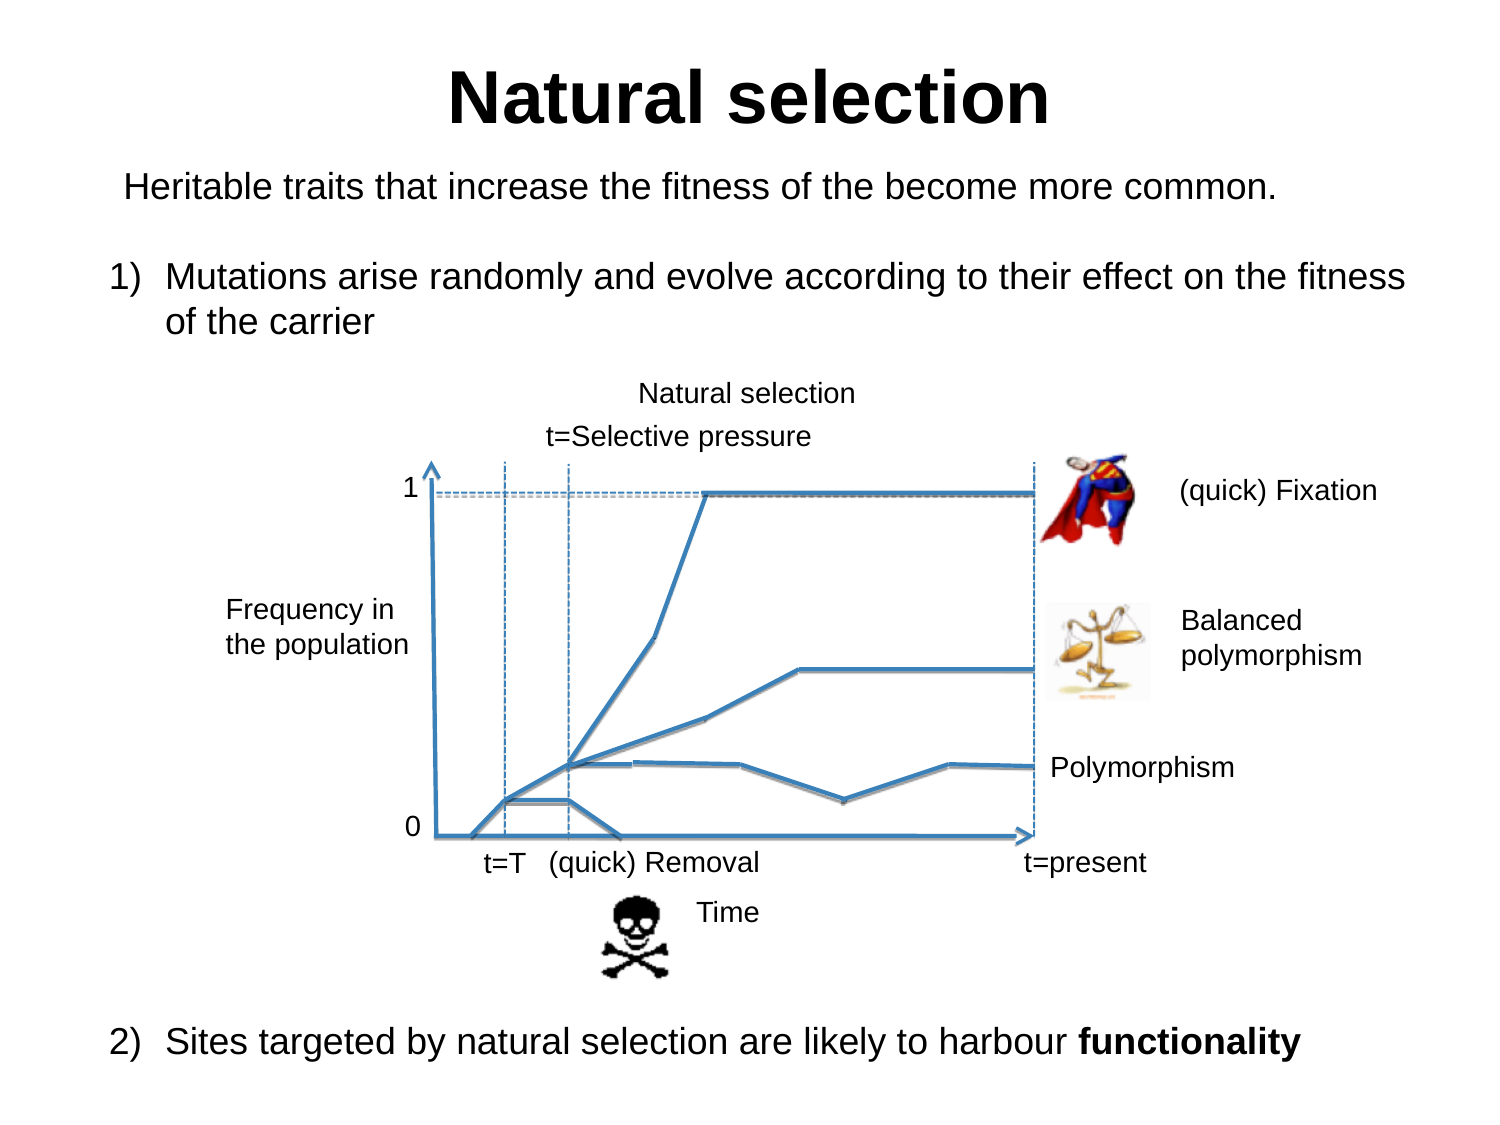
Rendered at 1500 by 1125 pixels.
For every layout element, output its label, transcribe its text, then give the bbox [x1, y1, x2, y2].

picture [1037, 583, 1164, 718]
text_box Polymorphism [1035, 740, 1251, 791]
text_box t=Selective pressure [531, 409, 828, 460]
title Natural selection [75, 0, 1425, 146]
picture [1036, 436, 1143, 567]
text_box 1 [387, 460, 434, 511]
text_box Time [681, 886, 799, 937]
text_box (quick) Fixation [1164, 463, 1393, 514]
list Heritable traits that increase the fitness of the become more common. Mutations arise randomly and evolve according to their effect on the fitness of the carrier Sites targeted by natural selection are likely to harbour functionality [75, 146, 1425, 363]
text_box (quick) Removal [533, 835, 775, 886]
text_box Natural selection [623, 366, 872, 417]
text_box t=T [468, 837, 542, 887]
text_box 0 [390, 799, 436, 850]
text_box t=present [1009, 835, 1162, 886]
text_box Balanced polymorphism [1166, 594, 1378, 680]
picture [590, 883, 676, 990]
text_box Frequency in the population [210, 583, 432, 669]
